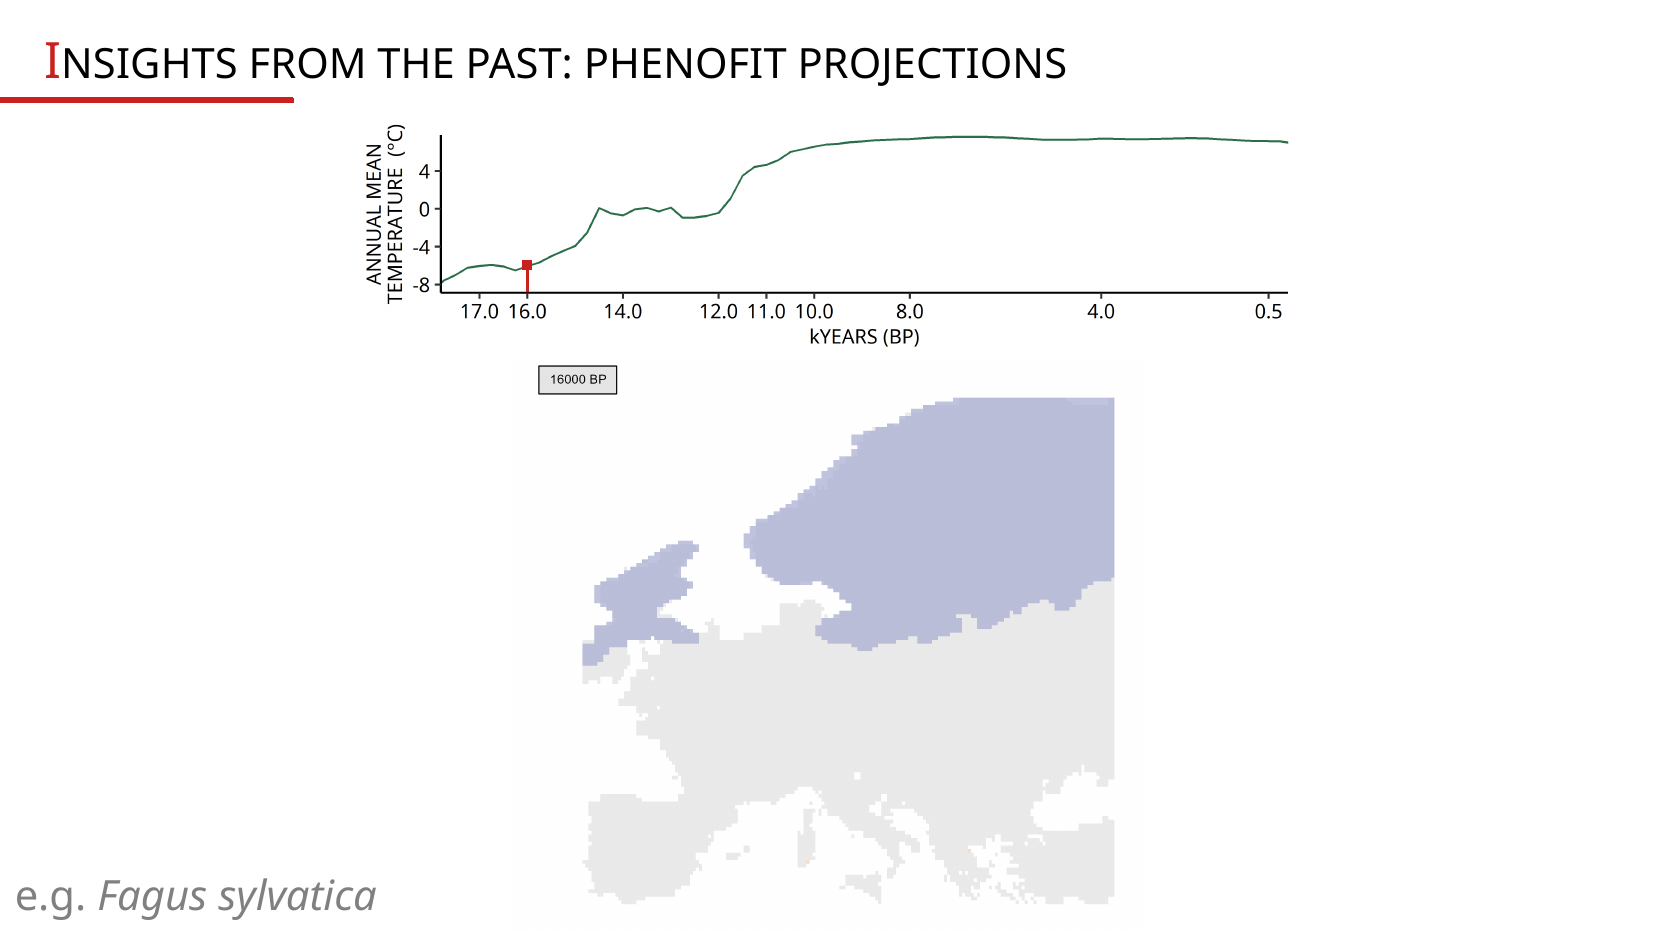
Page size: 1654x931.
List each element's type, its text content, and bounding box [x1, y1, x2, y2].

text_box INSIGHTS FROM THE PAST: PHENOFIT PROJECTIONS [29, 0, 1625, 119]
text_box e.g. Fagus sylvatica [0, 858, 473, 931]
text_box [522, 260, 532, 270]
picture [354, 123, 1300, 931]
